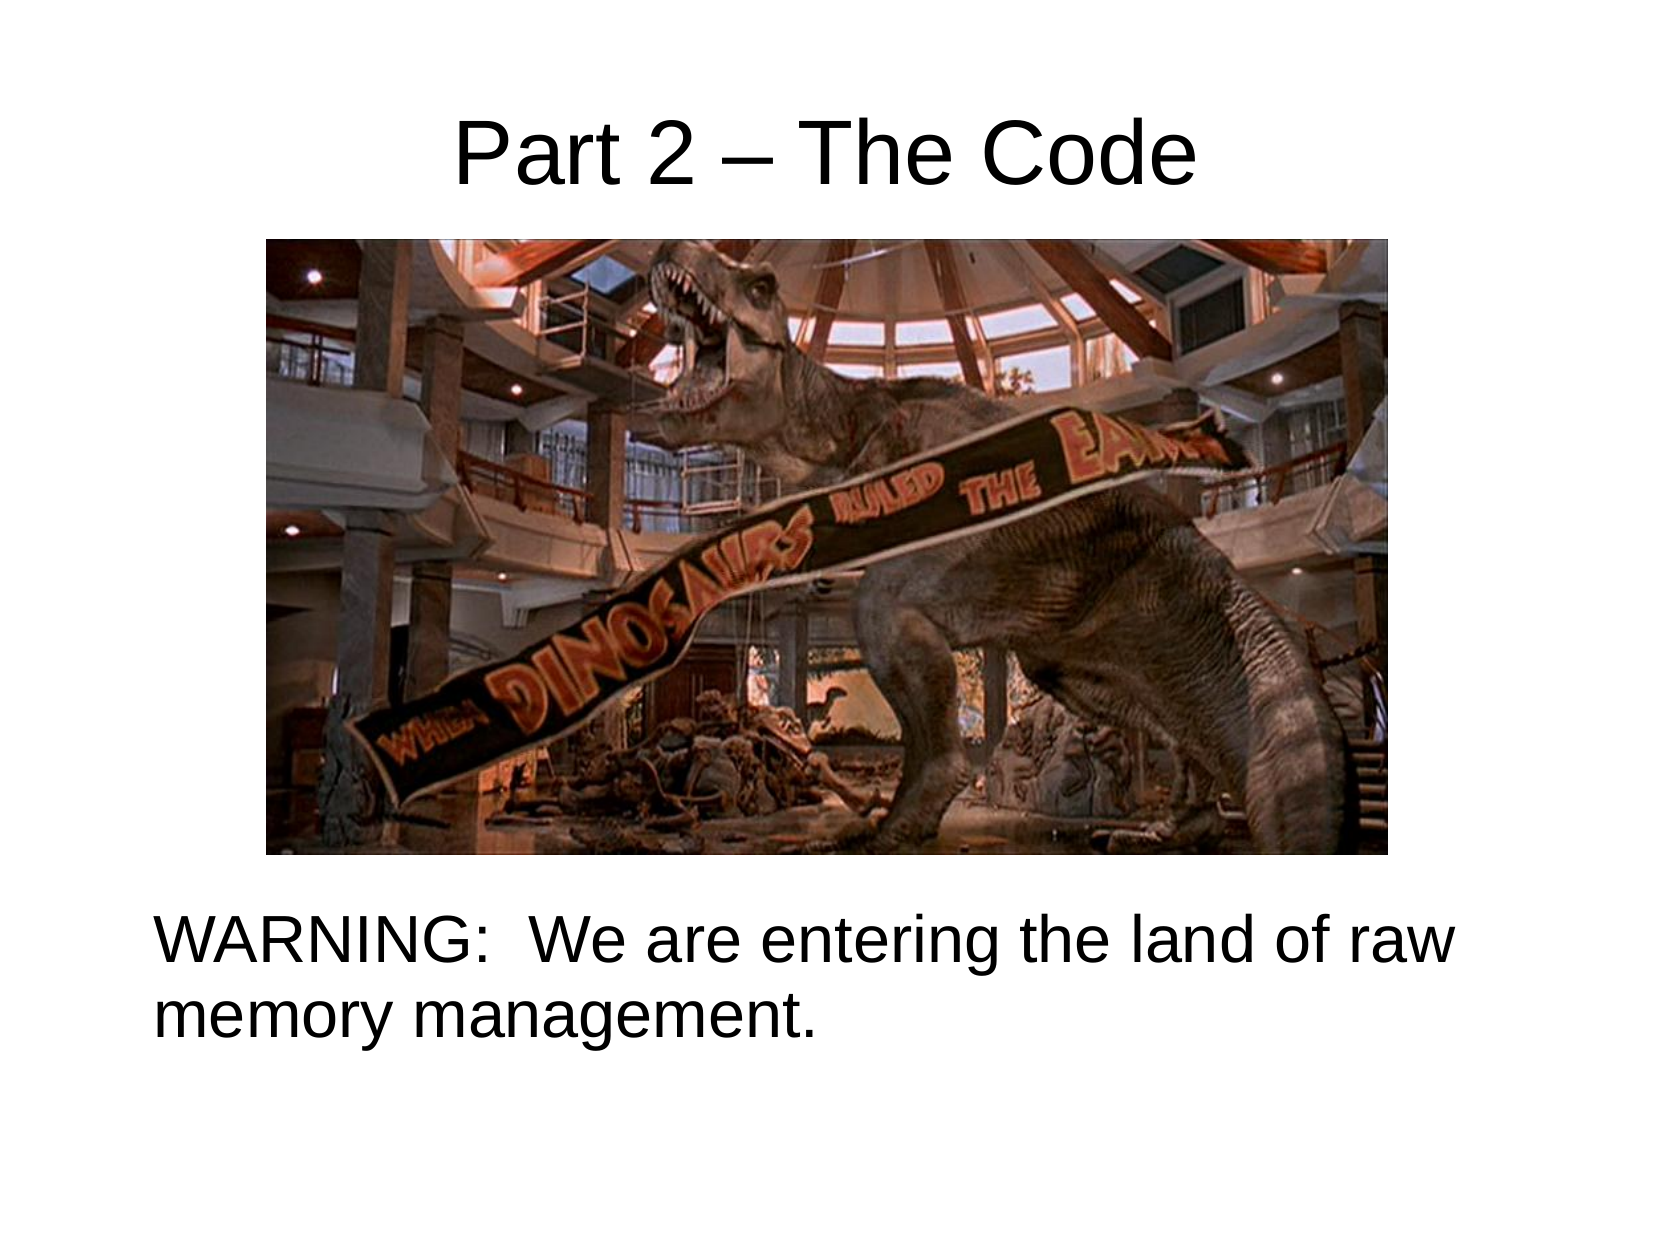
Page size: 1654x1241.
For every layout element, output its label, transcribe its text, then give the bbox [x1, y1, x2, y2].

title Part 2 – The Code [82, 49, 1571, 257]
list WARNING: We are entering the land of raw memory management. [82, 902, 1571, 1167]
picture [266, 239, 1388, 856]
